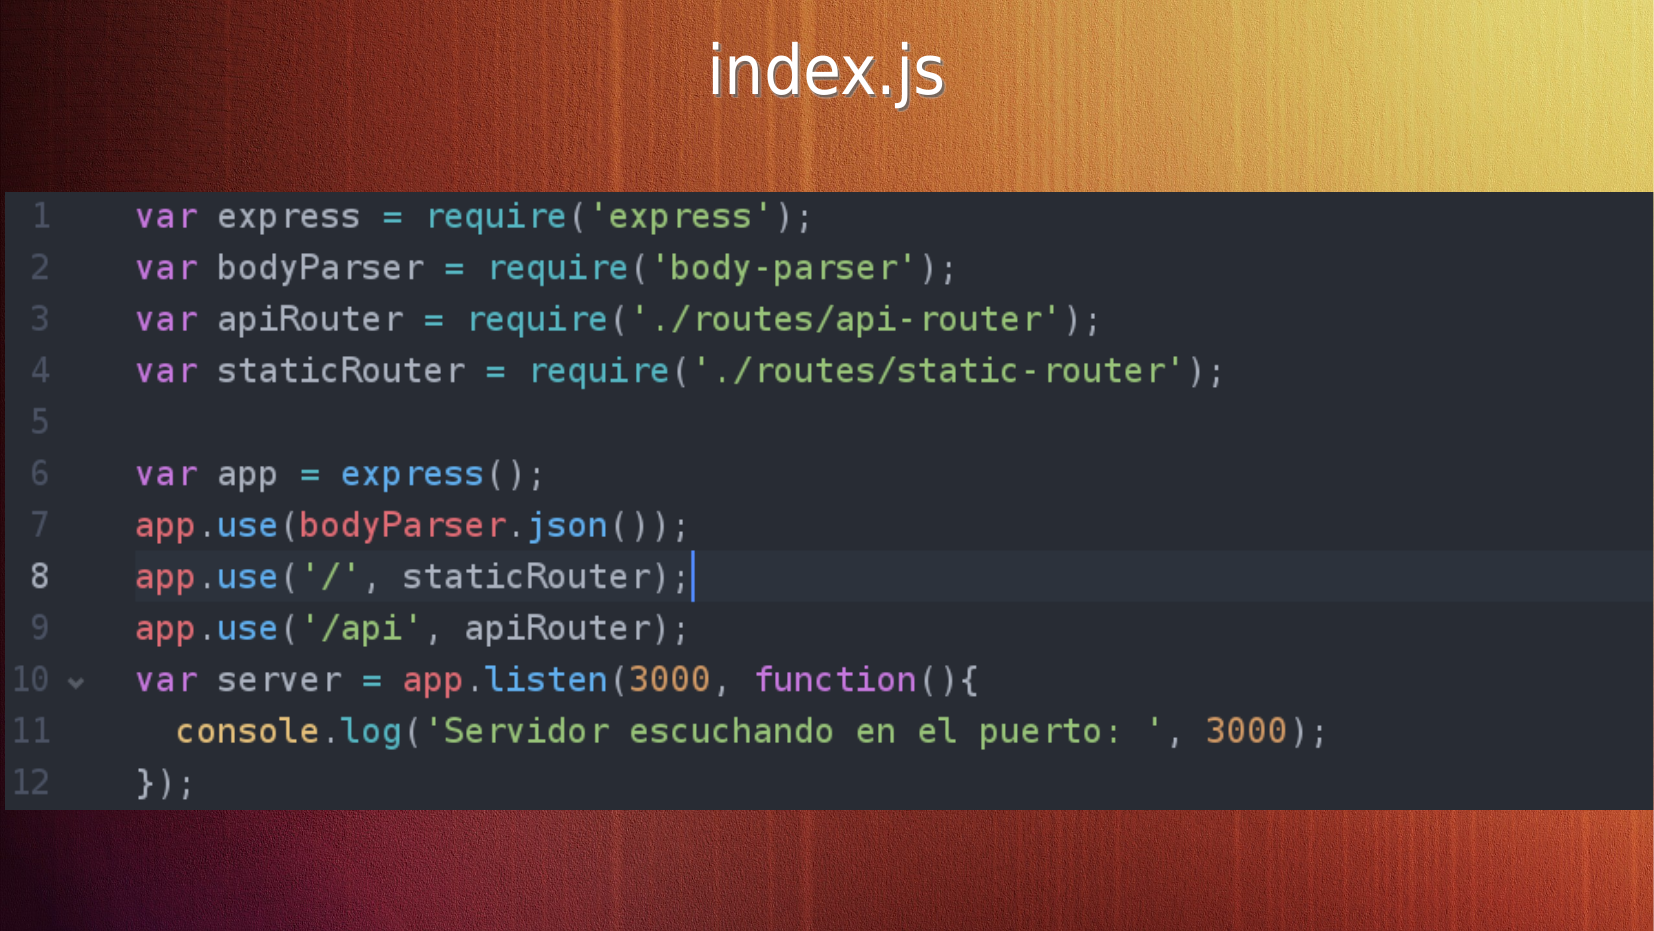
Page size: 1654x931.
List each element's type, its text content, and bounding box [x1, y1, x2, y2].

title index.js [82, 31, 1571, 112]
picture [0, 0, 1654, 931]
